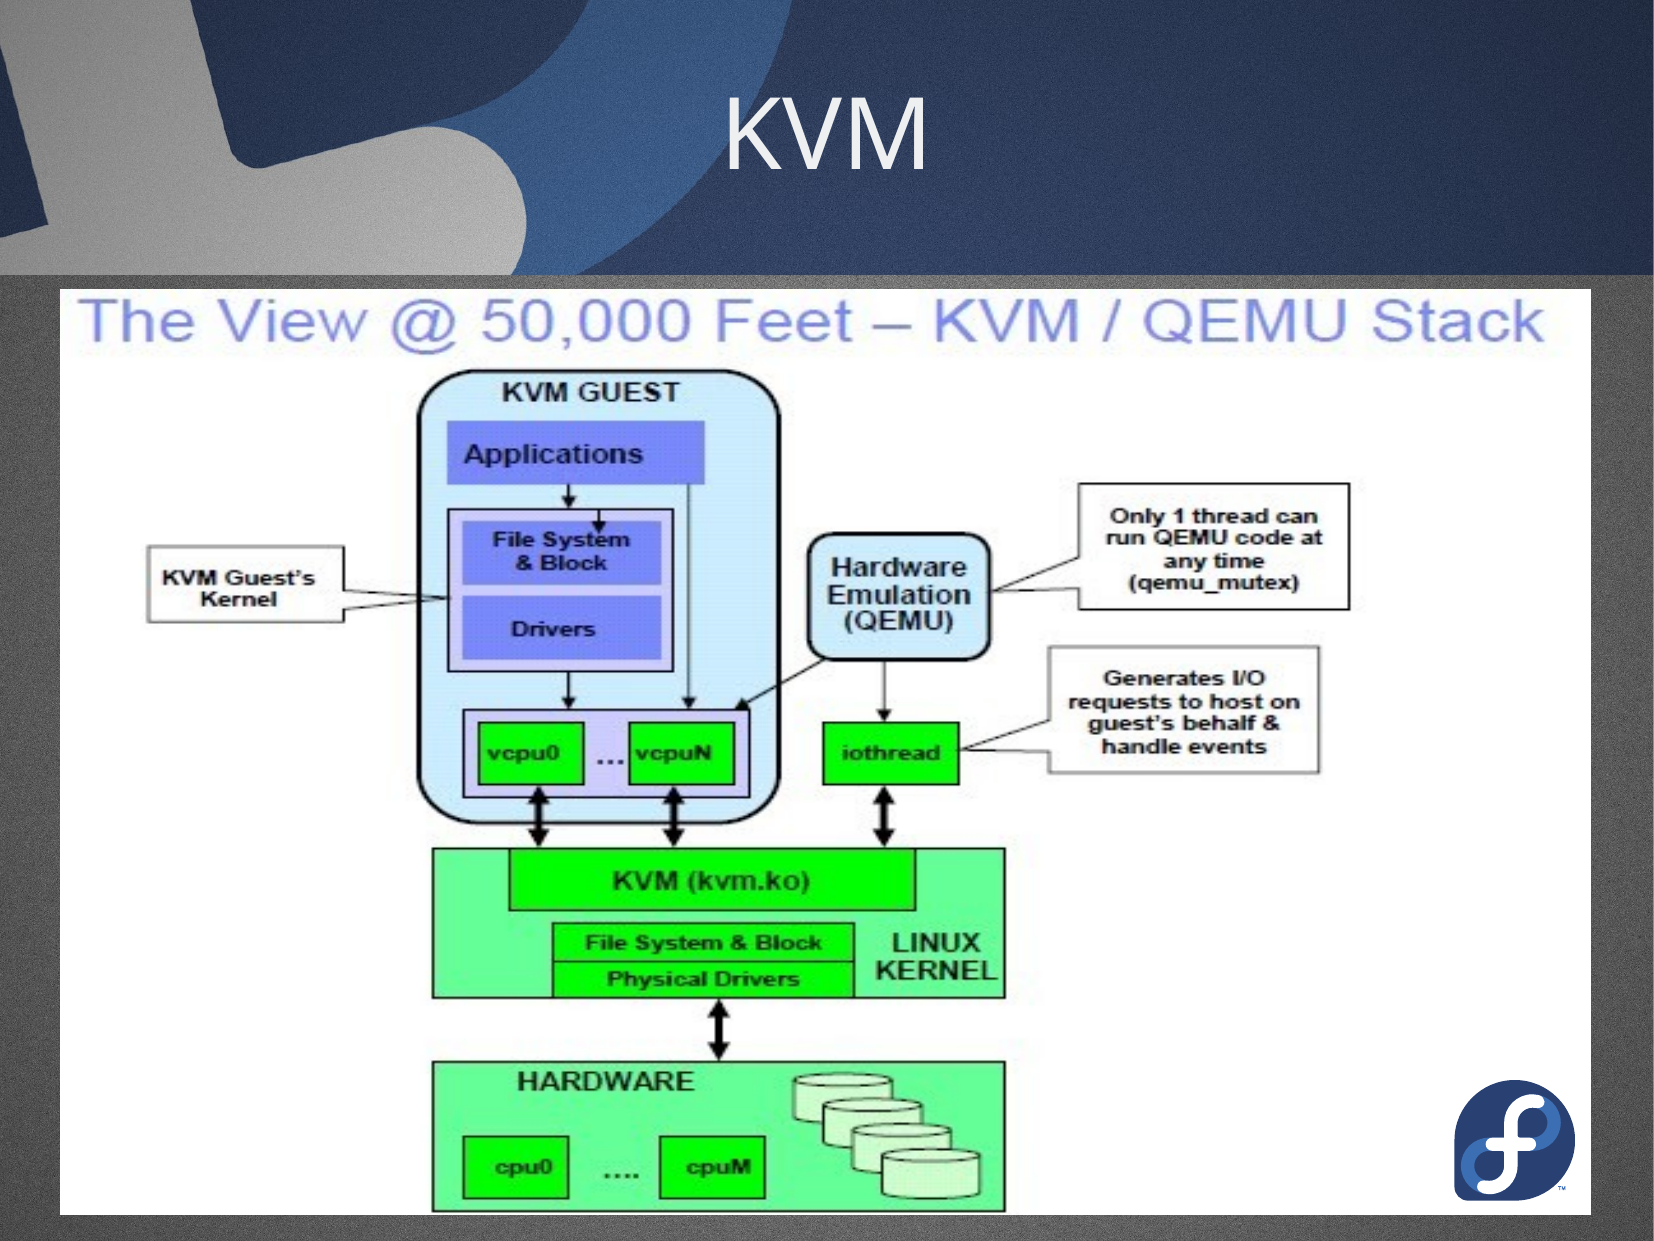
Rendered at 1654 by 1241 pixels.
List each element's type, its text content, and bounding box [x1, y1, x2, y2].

text_box KVM [88, 29, 1565, 237]
picture [0, 0, 1654, 1241]
